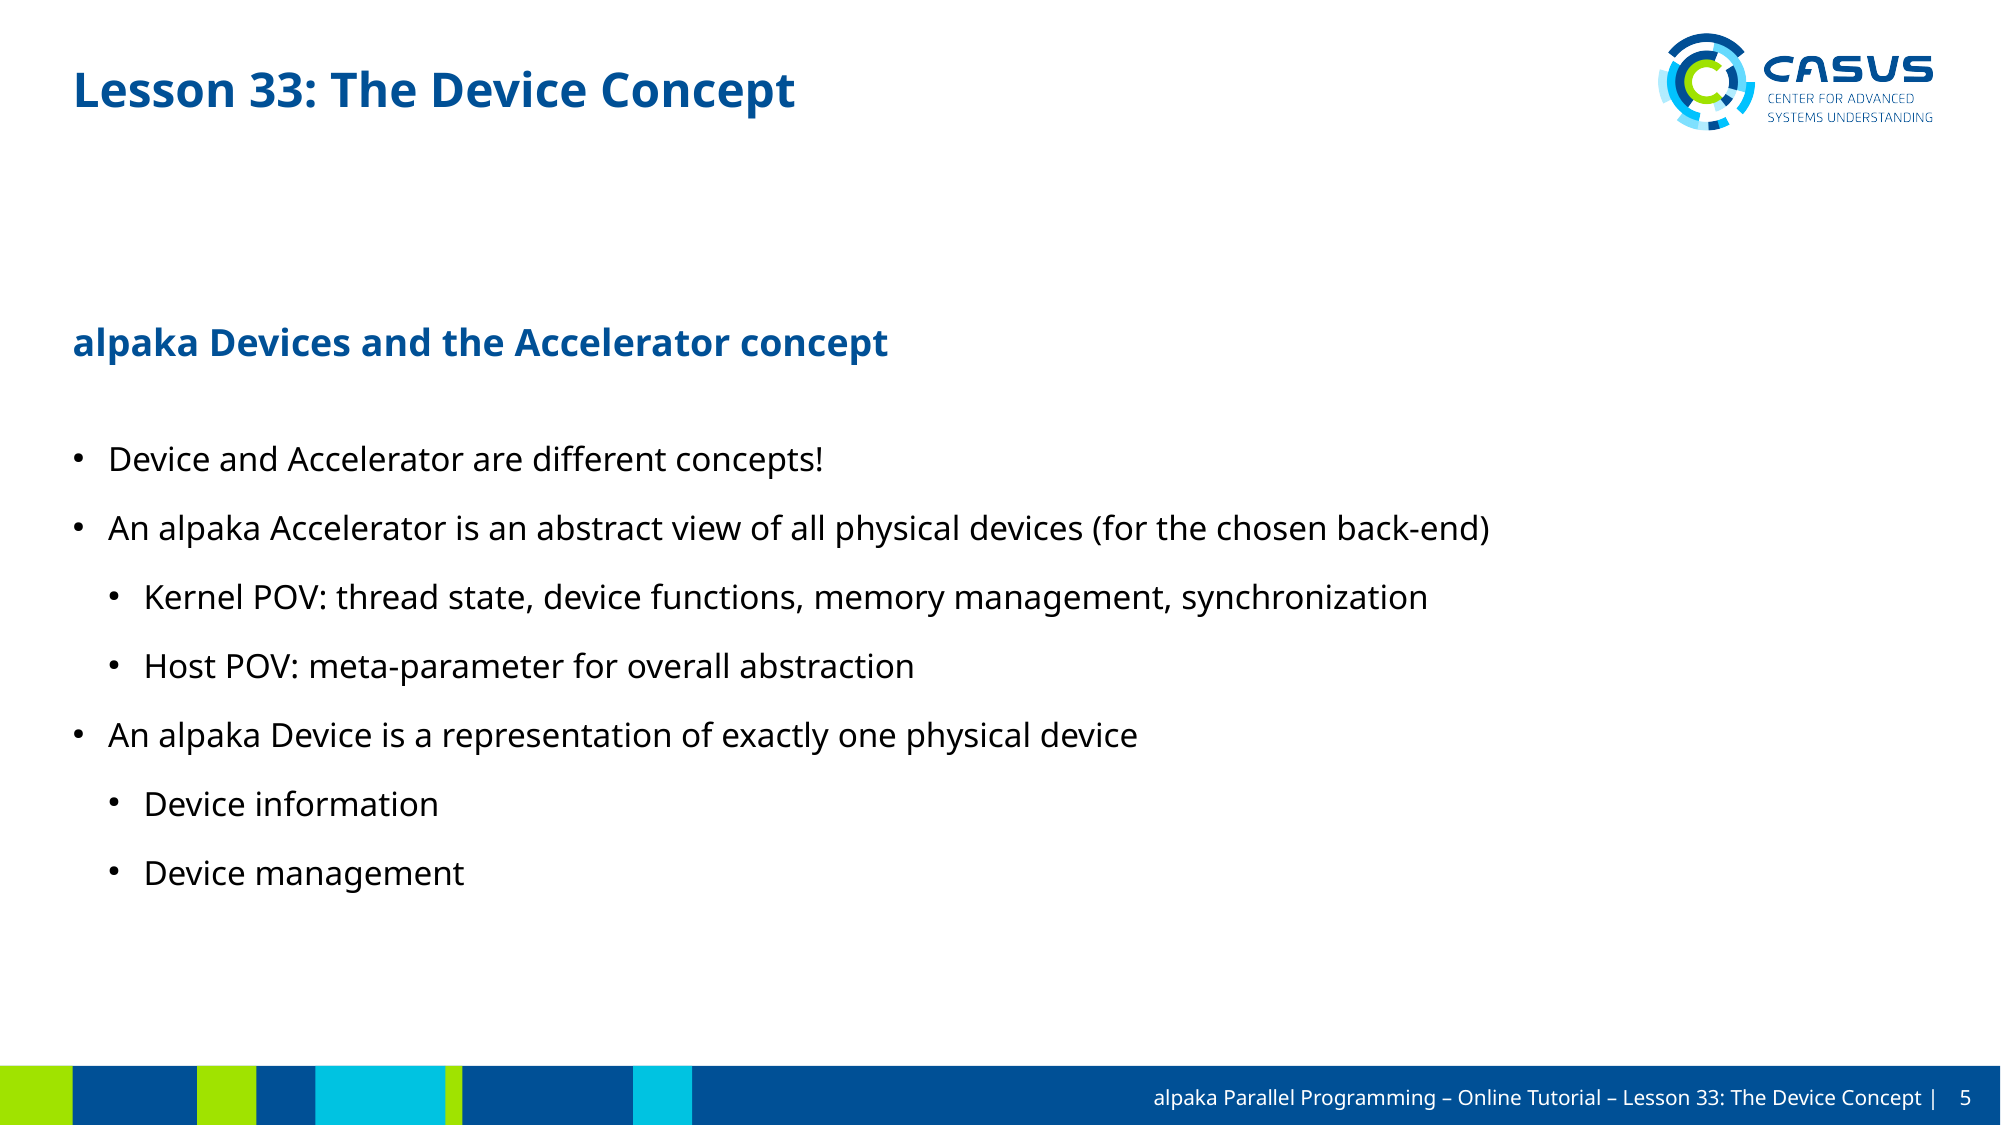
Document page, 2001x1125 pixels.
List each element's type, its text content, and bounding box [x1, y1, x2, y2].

title Lesson 33: The Device Concept [72, 54, 1620, 123]
list alpaka Devices and the Accelerator concept Device and Accelerator are different concepts! An alpaka Accelerator is an abstract view of all physical devices (for the chosen back-end) Kernel POV: thread state, device functions, memory management, synchronization Host POV: meta-parameter for overall abstraction An alpaka Device is a representation of exactly one physical device Device information Device management [72, 316, 1620, 979]
picture [1658, 33, 1933, 131]
